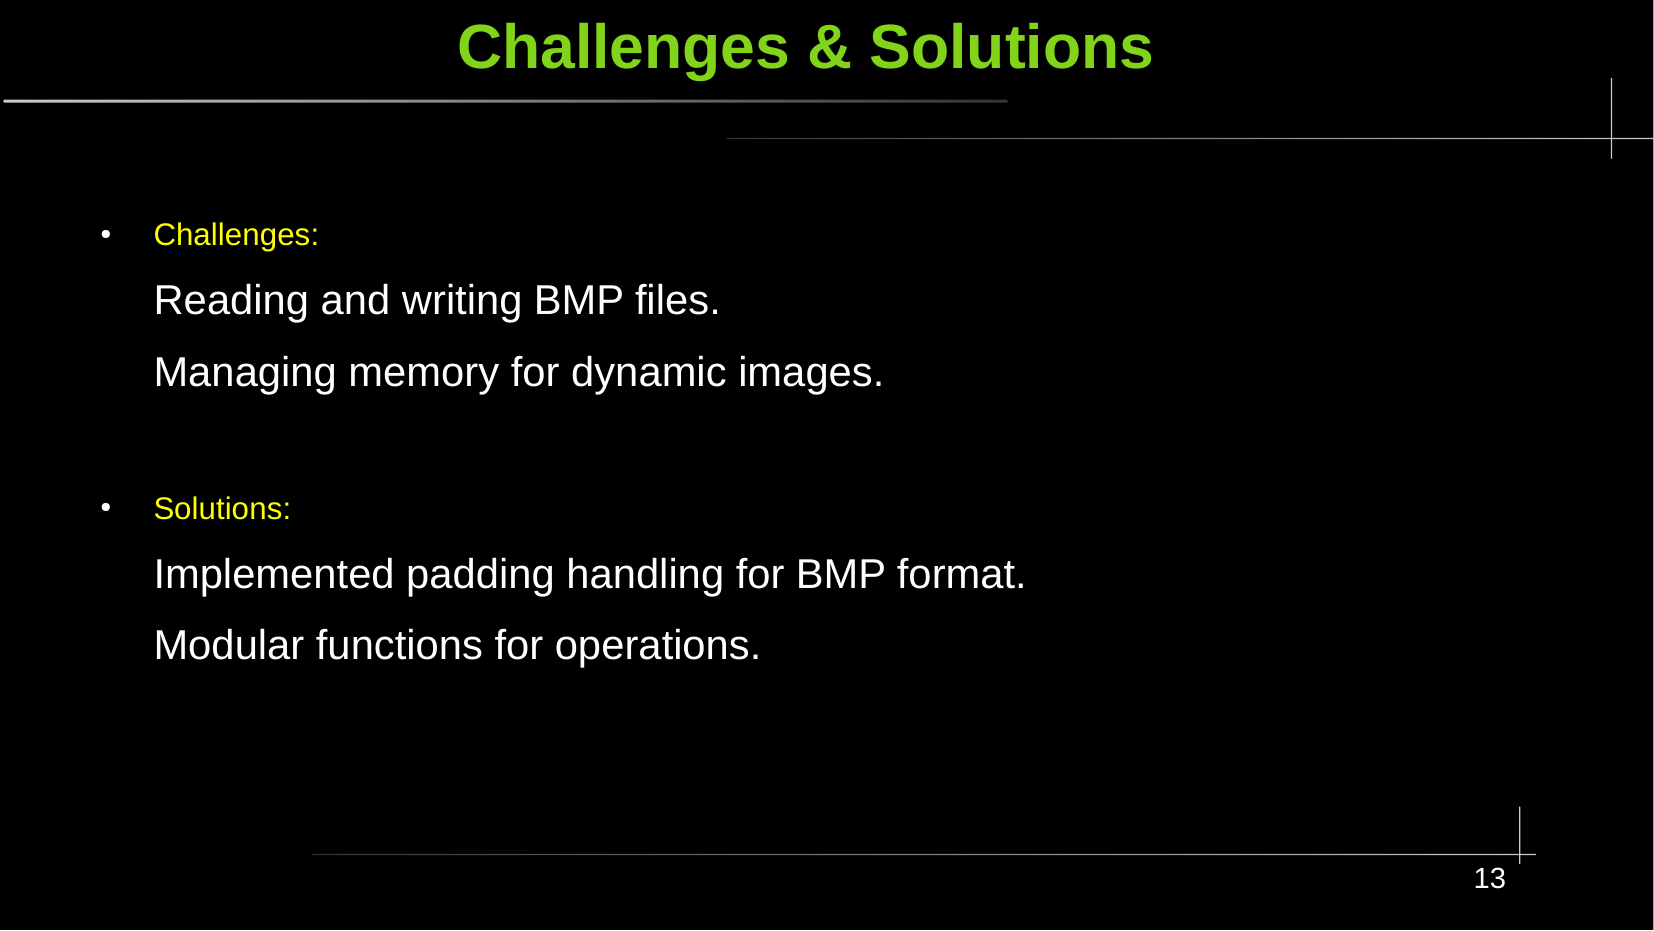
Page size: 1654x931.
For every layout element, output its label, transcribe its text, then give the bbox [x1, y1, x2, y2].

title Challenges & Solutions [23, 11, 1589, 119]
list Challenges: Reading and writing BMP files. Managing memory for dynamic images. Solutions: Implemented padding handling for BMP format. Modular functions for operations. [82, 217, 1571, 758]
